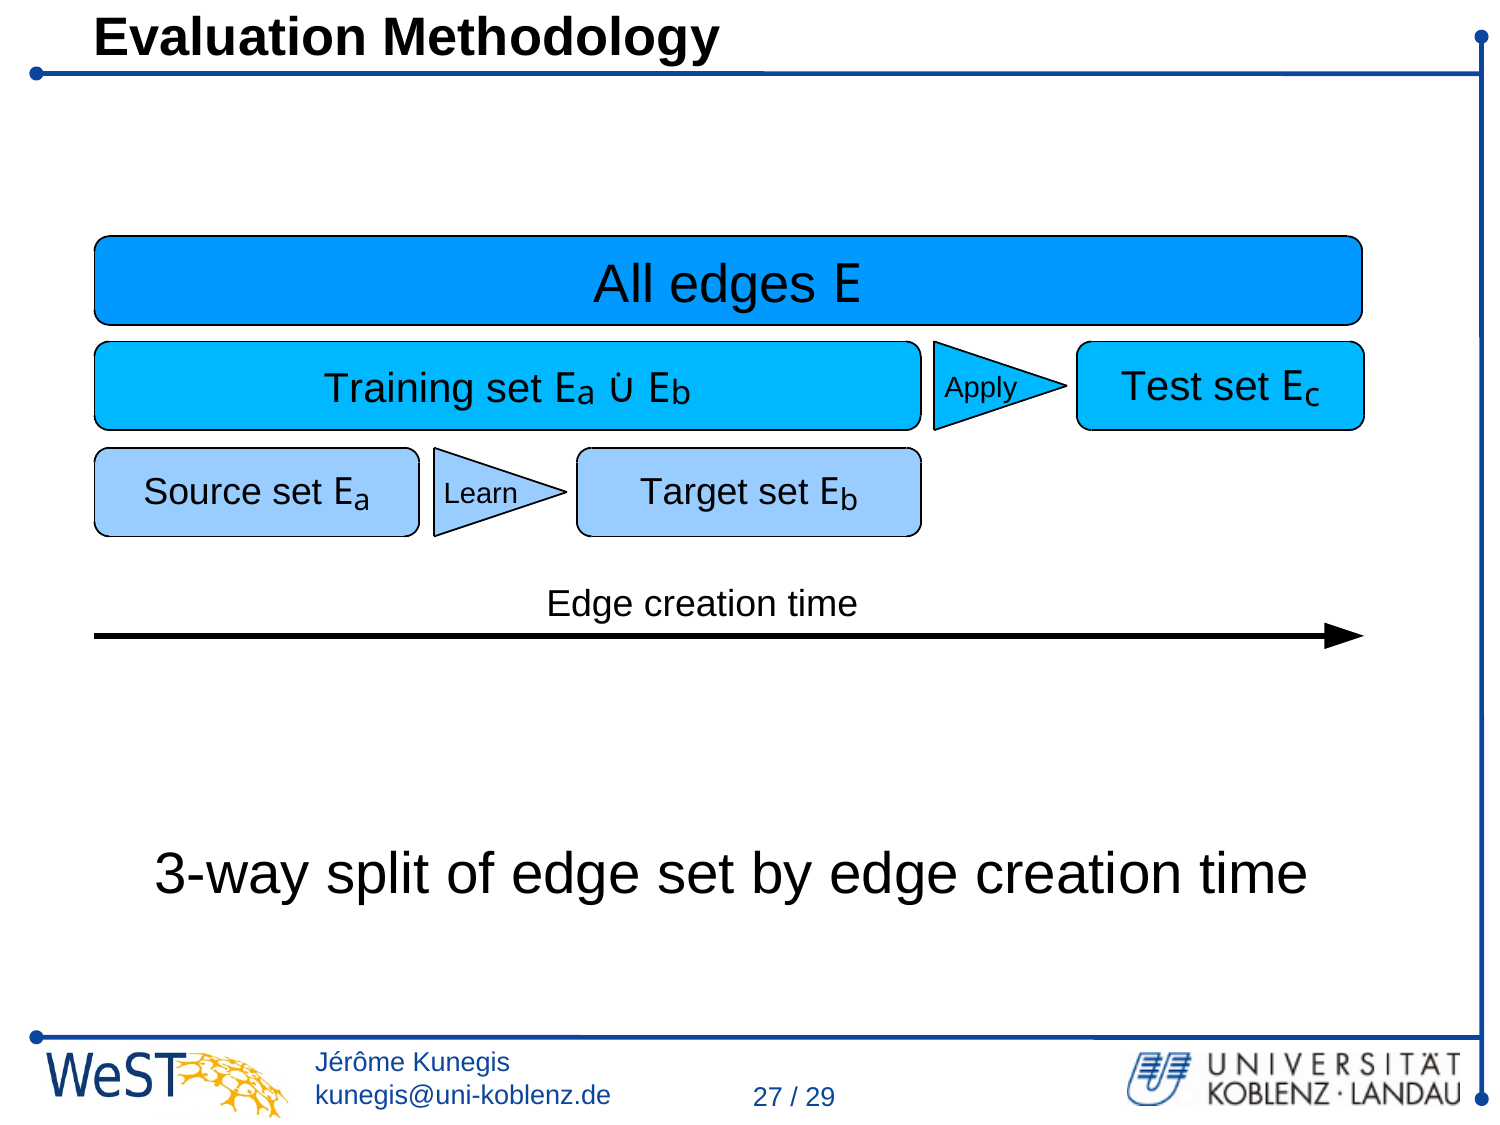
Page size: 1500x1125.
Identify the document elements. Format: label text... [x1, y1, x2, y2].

text_box Target set Eb [576, 447, 922, 537]
text_box ˙ [600, 355, 649, 416]
text_box Learn [434, 447, 567, 537]
text_box Evaluation Methodology [78, 0, 1477, 74]
text_box Test set Ec [1076, 341, 1365, 431]
text_box Apply [934, 341, 1068, 431]
text_box Source set Ea [94, 447, 420, 537]
picture [41, 1046, 302, 1118]
text_box Training set Ea ∪ Eb [94, 341, 921, 431]
text_box 3-way split of edge set by edge creation time [139, 827, 1326, 913]
picture [1127, 1052, 1460, 1106]
text_box Edge creation time [531, 571, 874, 632]
text_box All edges E [94, 236, 1363, 325]
